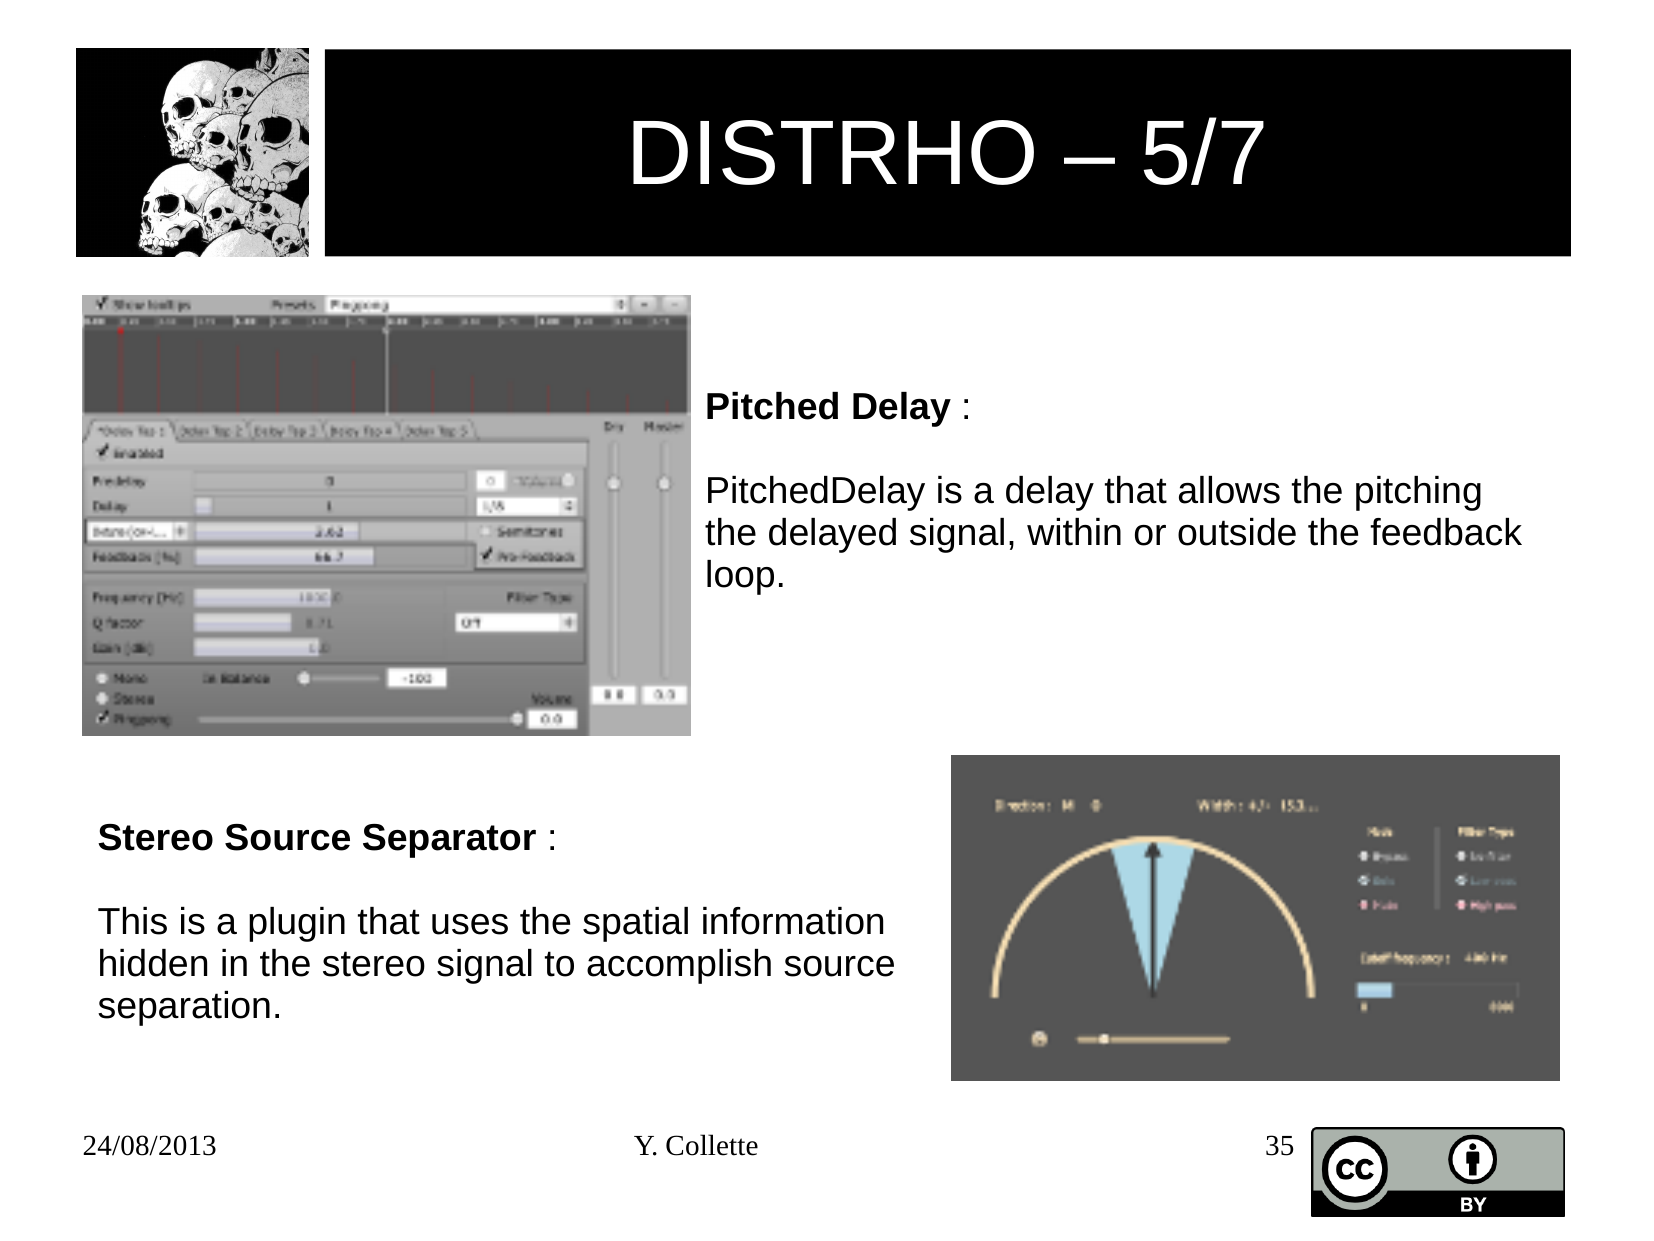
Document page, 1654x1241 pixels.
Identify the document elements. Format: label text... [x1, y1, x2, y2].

text_box Pitched Delay : PitchedDelay is a delay that allows the pitching the delayed signal, within or outside the feedback loop. [690, 377, 1560, 603]
title DISTRHO – 5/7 [324, 49, 1571, 257]
picture [951, 755, 1560, 1081]
picture [1311, 1127, 1565, 1217]
picture [76, 48, 309, 257]
picture [82, 295, 691, 736]
text_box Stereo Source Separator : This is a plugin that uses the spatial information hidden in the stereo signal to accomplish source separation. [82, 809, 922, 1034]
